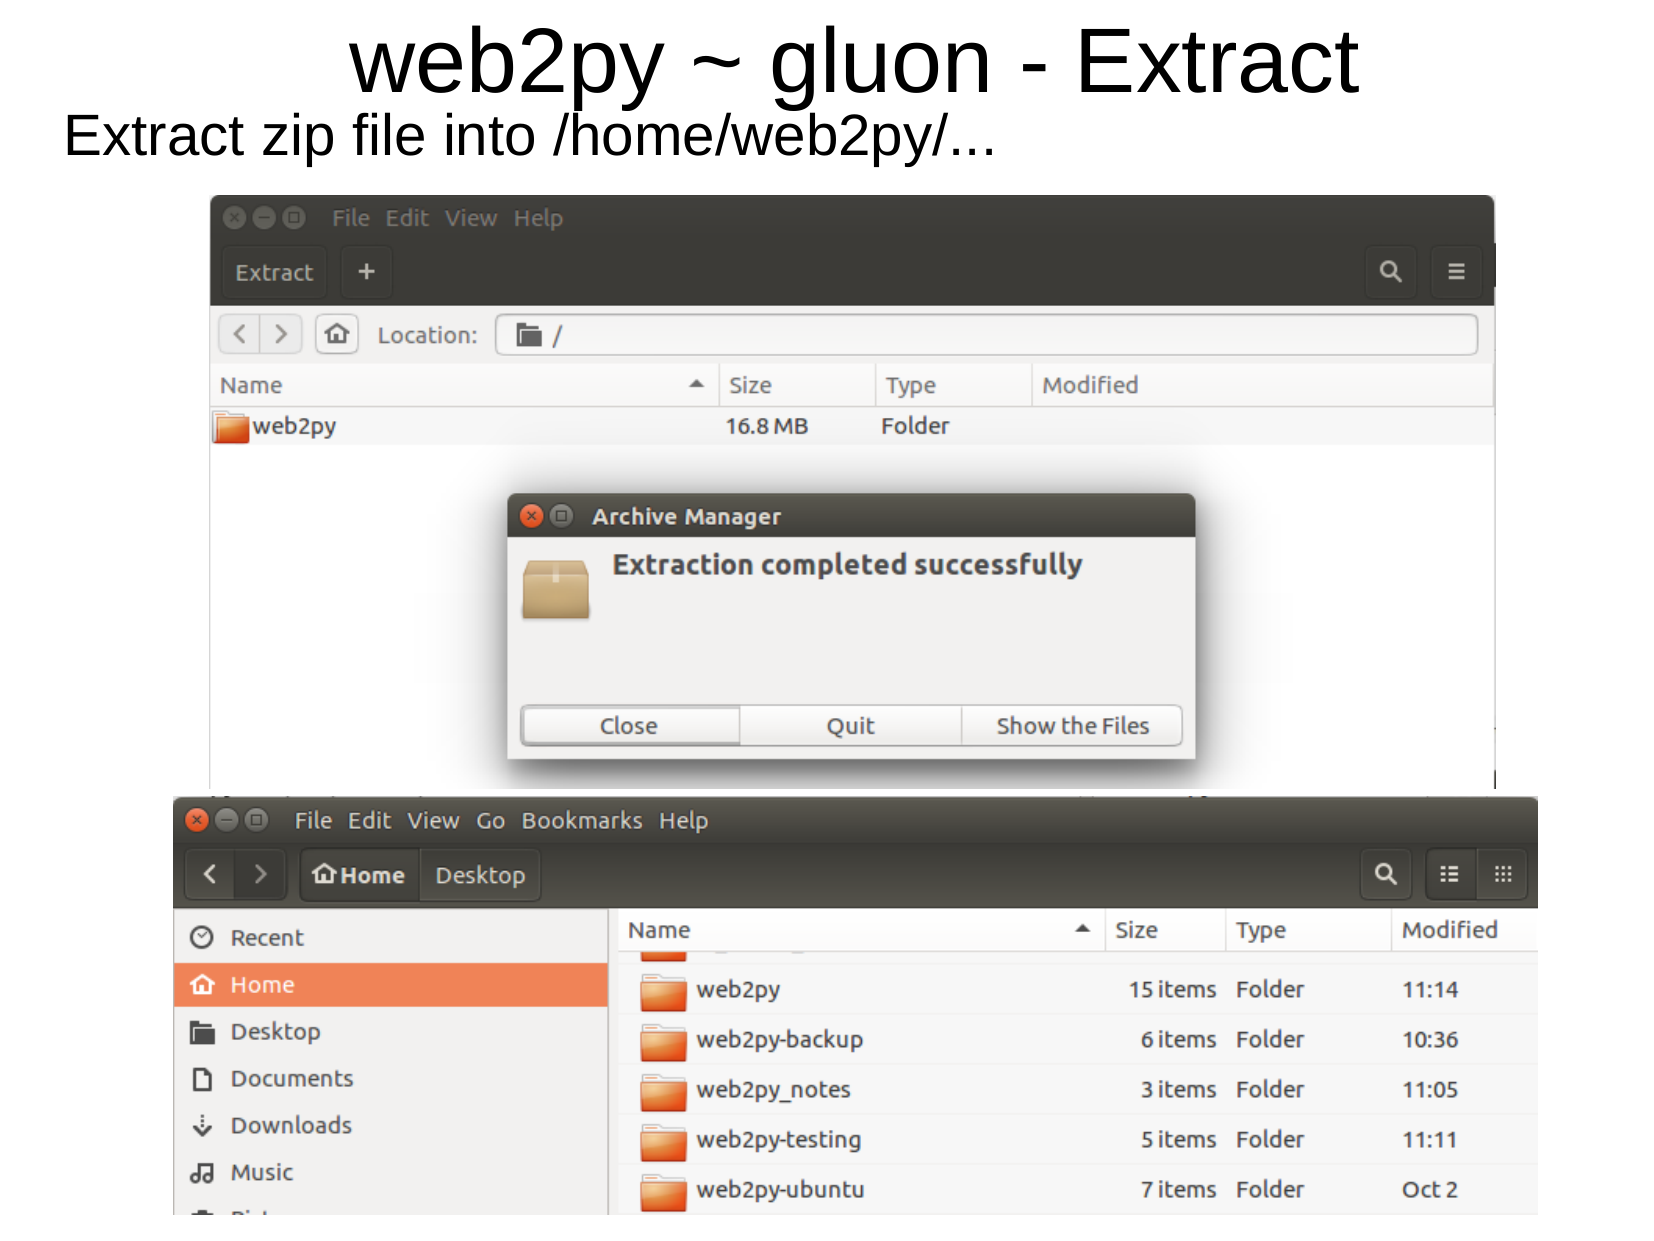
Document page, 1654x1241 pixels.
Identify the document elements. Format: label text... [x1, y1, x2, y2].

title web2py ~ gluon - Extract [111, 9, 1600, 102]
picture [173, 796, 1538, 1215]
title Extract zip file into /home/web2py/... [63, 102, 1627, 168]
picture [209, 195, 1496, 789]
